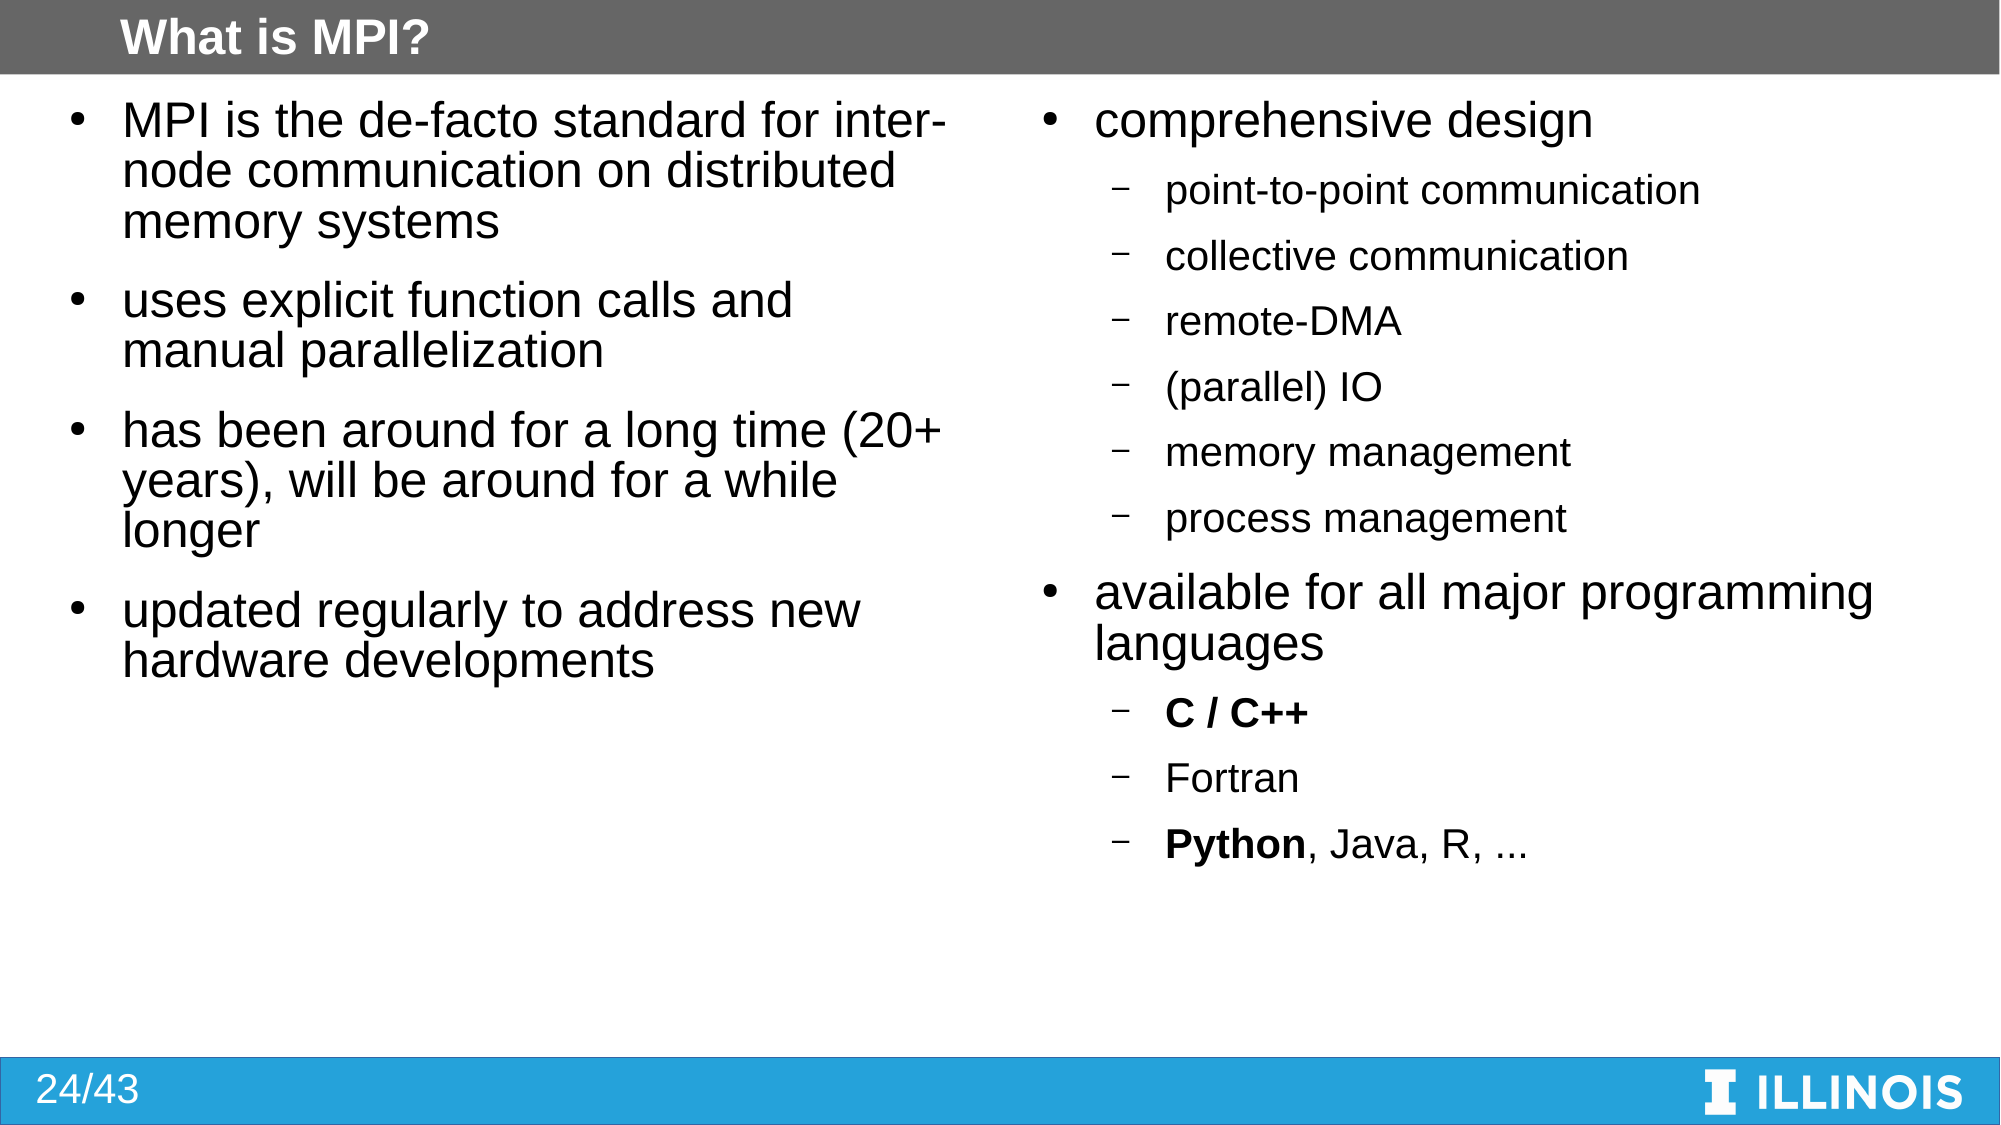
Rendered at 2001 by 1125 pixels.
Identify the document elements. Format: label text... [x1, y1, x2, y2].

list MPI is the de-facto standard for inter-node communication on distributed memory systems uses explicit function calls and manual parallelization has been around for a long time (20+ years), will be around for a while longer updated regularly to address new hardware developments [51, 97, 978, 1058]
title What is MPI? [0, 0, 2000, 75]
list comprehensive design point-to-point communication collective communication remote-DMA (parallel) IO memory management process management available for all major programming languages C / C++ Fortran Python, Java, R, ... [1023, 97, 1950, 1058]
picture [1705, 1069, 1962, 1115]
